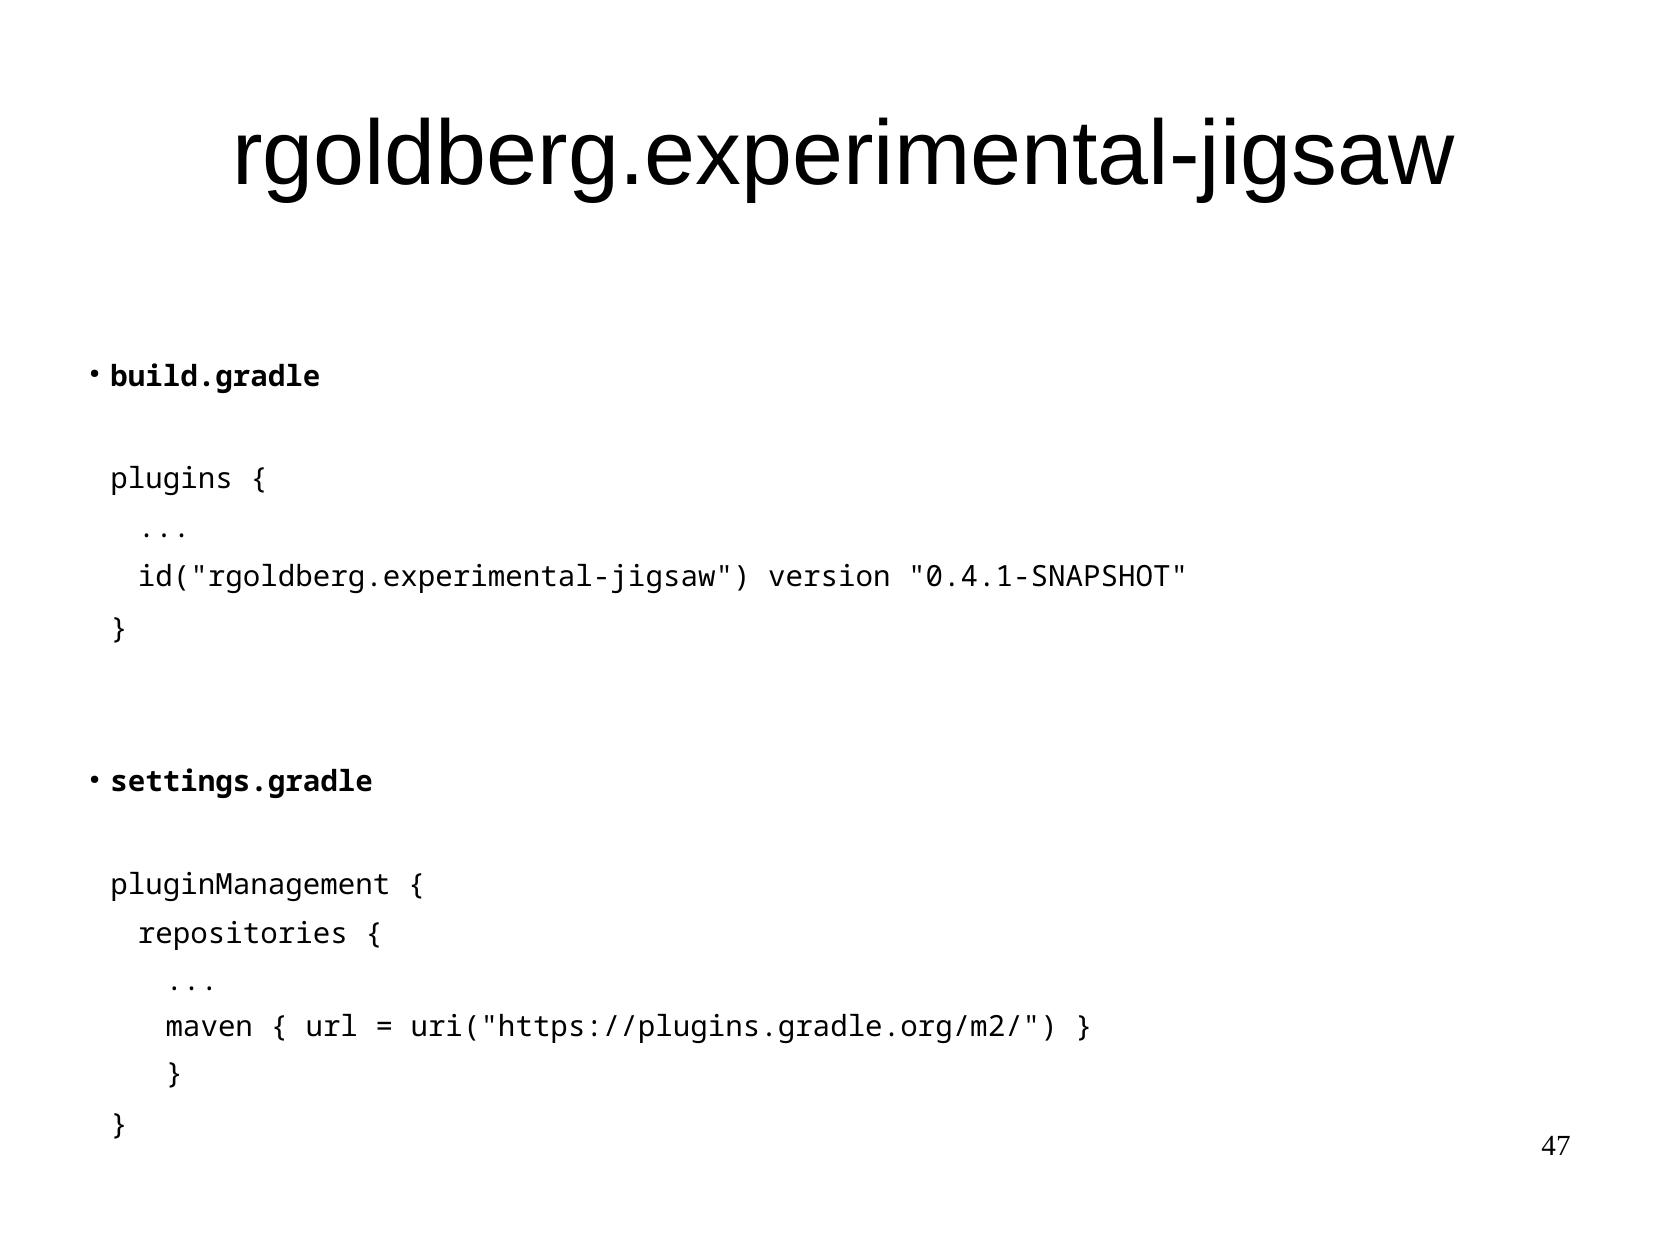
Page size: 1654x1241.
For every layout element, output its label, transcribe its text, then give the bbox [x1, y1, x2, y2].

title rgoldberg.experimental-jigsaw [82, 49, 1571, 257]
list build.gradle plugins { ... id("rgoldberg.experimental-jigsaw") version "0.4.1-SNAPSHOT" } settings.gradle pluginManagement { repositories { ... maven { url = uri("https://plugins.gradle.org/m2/") } } } [82, 355, 1571, 1146]
